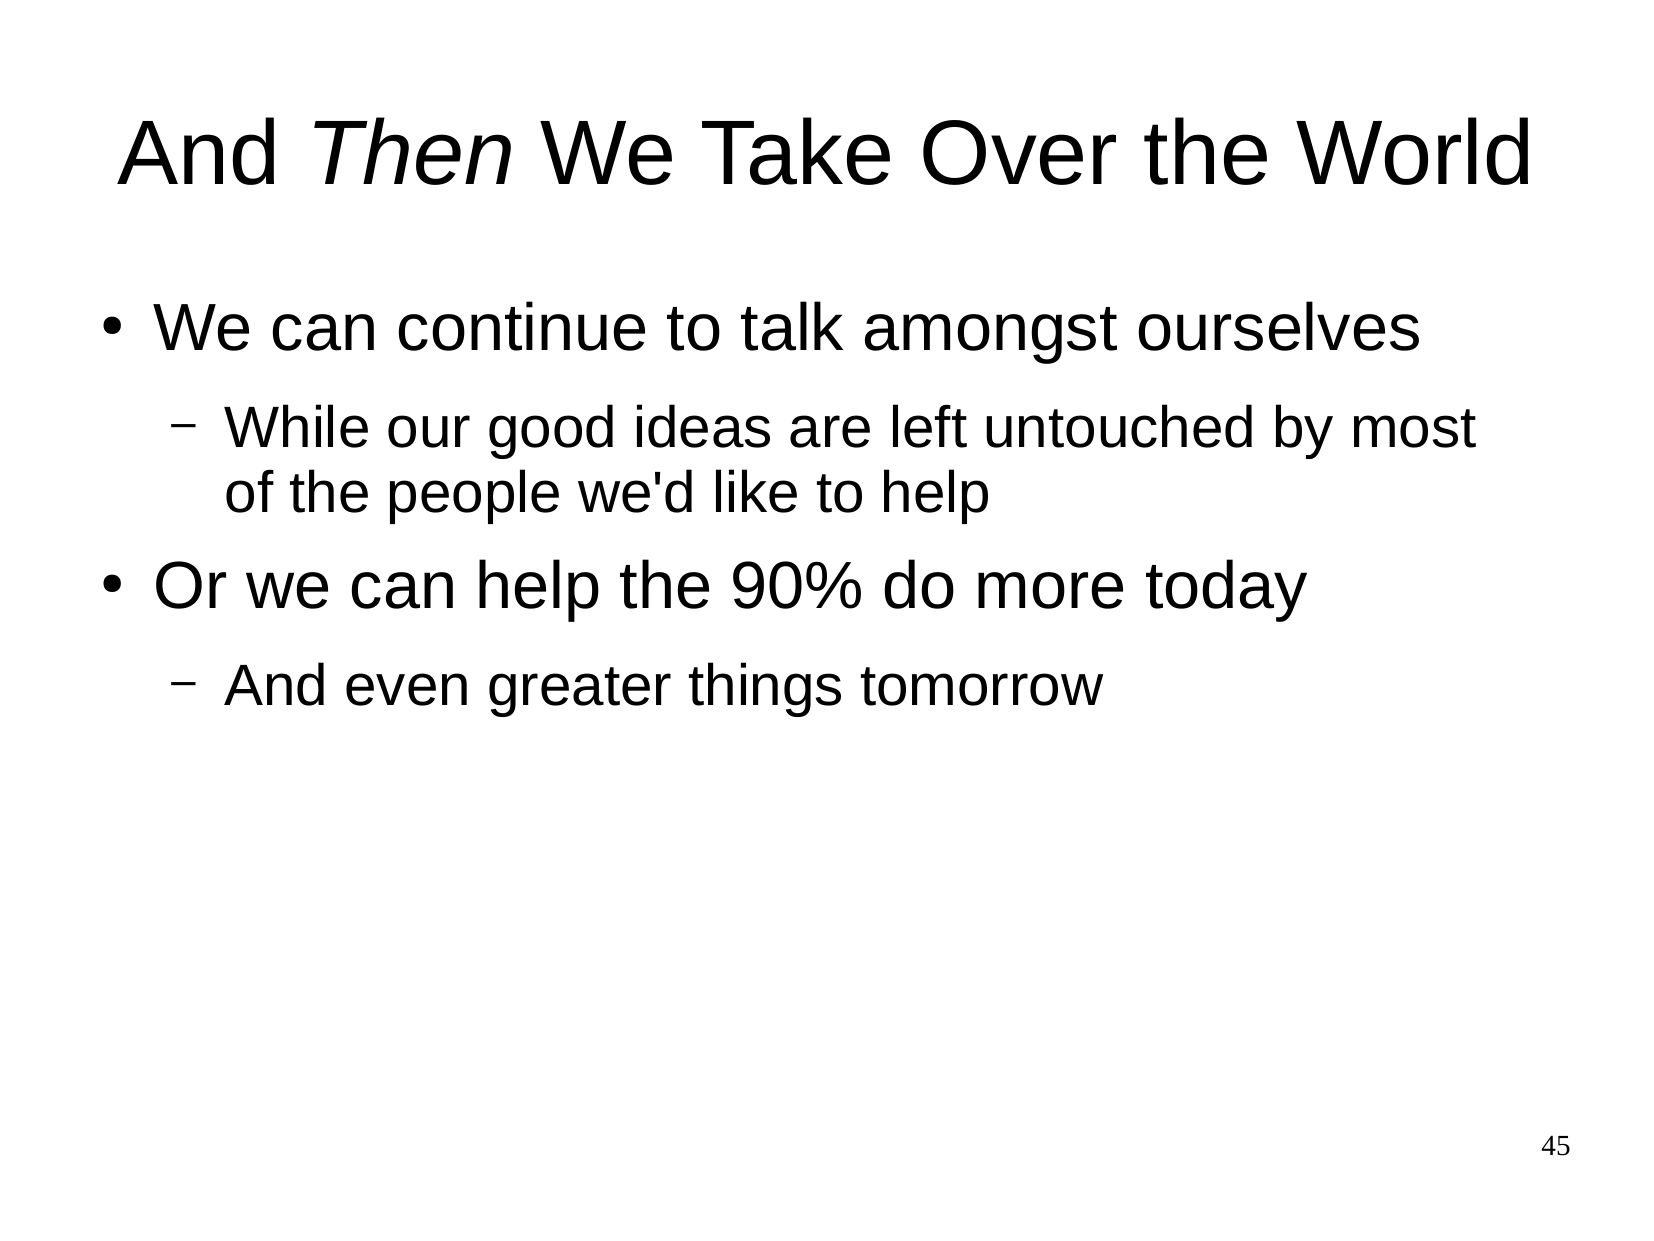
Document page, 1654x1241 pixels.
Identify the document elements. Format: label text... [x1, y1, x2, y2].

title And Then We Take Over the World [82, 49, 1571, 257]
list We can continue to talk amongst ourselves While our good ideas are left untouched by most of the people we'd like to help Or we can help the 90% do more today And even greater things tomorrow [82, 290, 1538, 1123]
